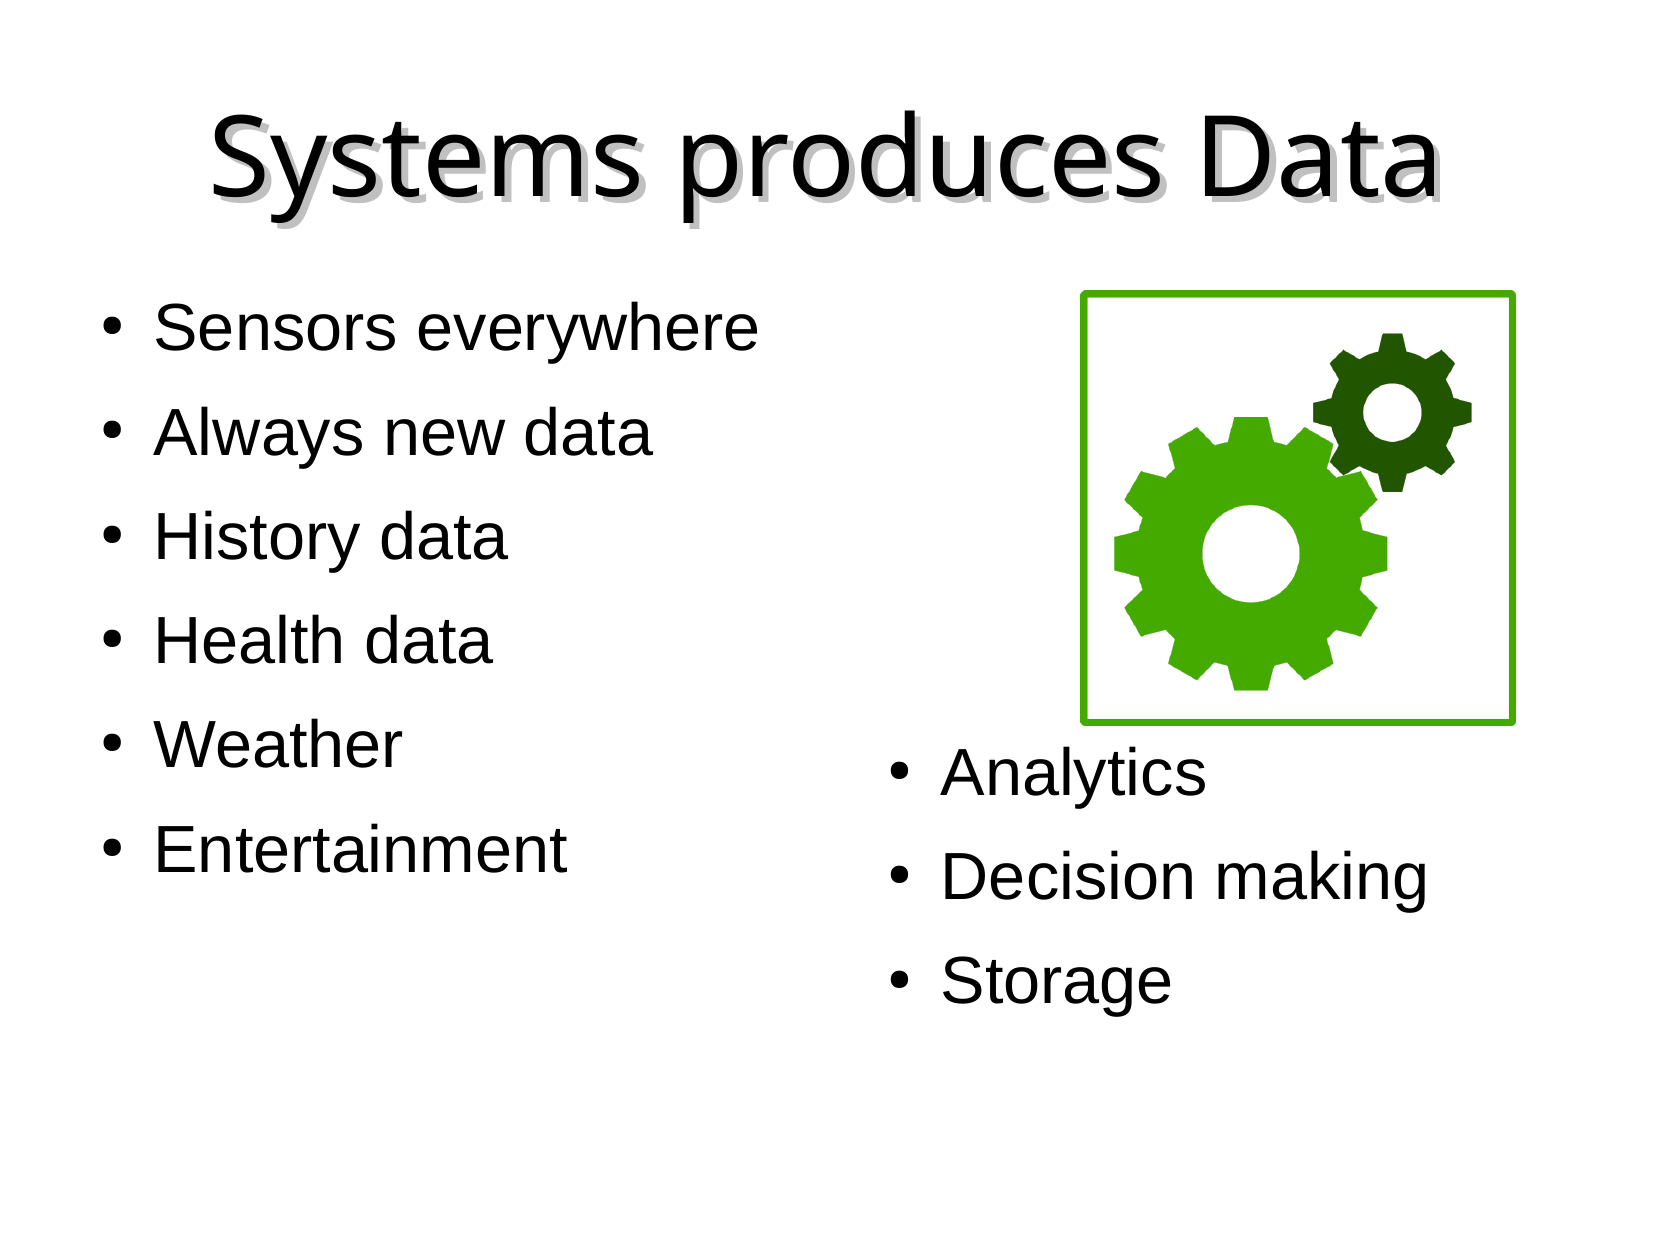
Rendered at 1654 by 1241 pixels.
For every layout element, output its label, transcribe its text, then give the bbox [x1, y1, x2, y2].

list Sensors everywhere Always new data History data Health data Weather Entertainment [82, 290, 1571, 1010]
list Analytics Decision making Storage [870, 735, 1508, 1081]
title Systems produces Data [82, 49, 1571, 257]
picture [1080, 290, 1516, 726]
